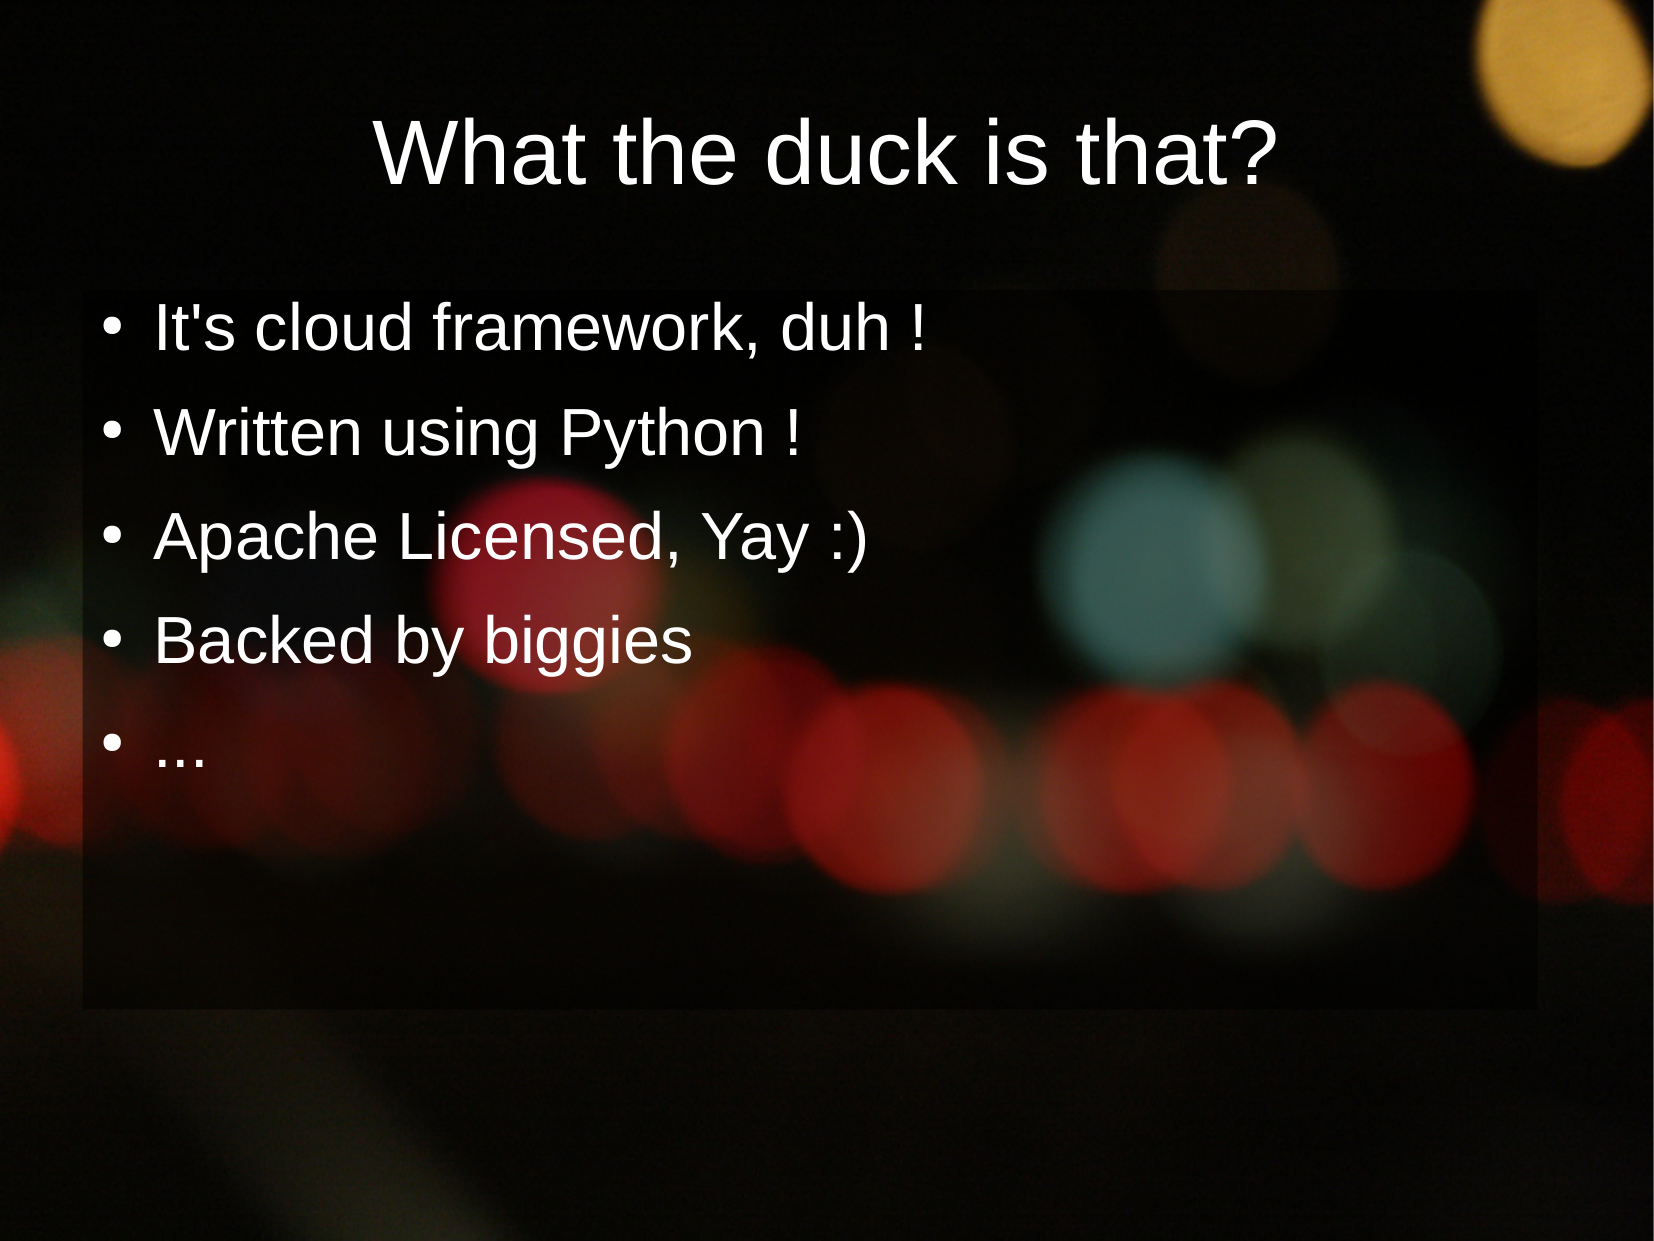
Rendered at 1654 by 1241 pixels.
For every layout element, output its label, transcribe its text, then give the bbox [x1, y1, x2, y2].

title What the duck is that? [82, 49, 1571, 257]
picture [0, 0, 1654, 1241]
list It's cloud framework, duh ! Written using Python ! Apache Licensed, Yay :) Backed by biggies ... [82, 290, 1538, 1010]
